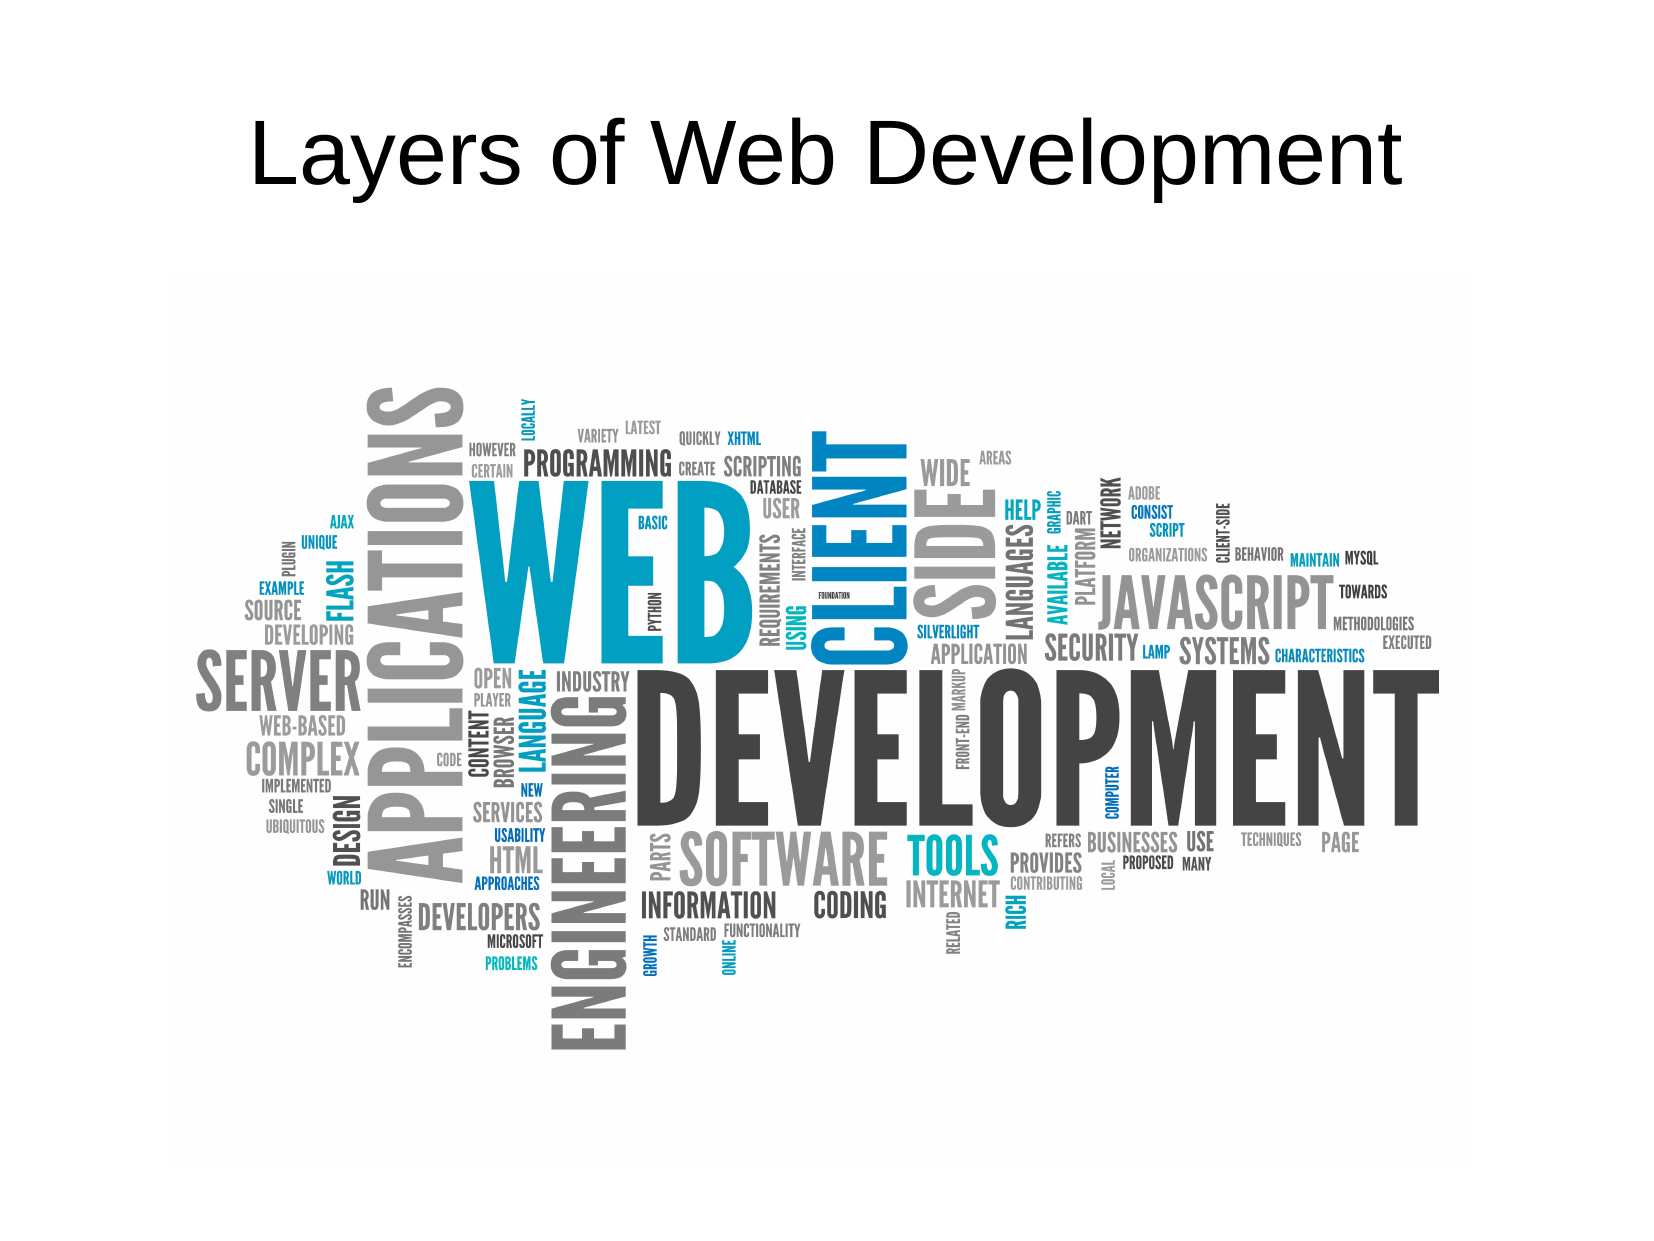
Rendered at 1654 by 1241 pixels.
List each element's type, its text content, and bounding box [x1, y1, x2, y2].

picture [165, 269, 1470, 1168]
title Layers of Web Development [82, 49, 1571, 257]
